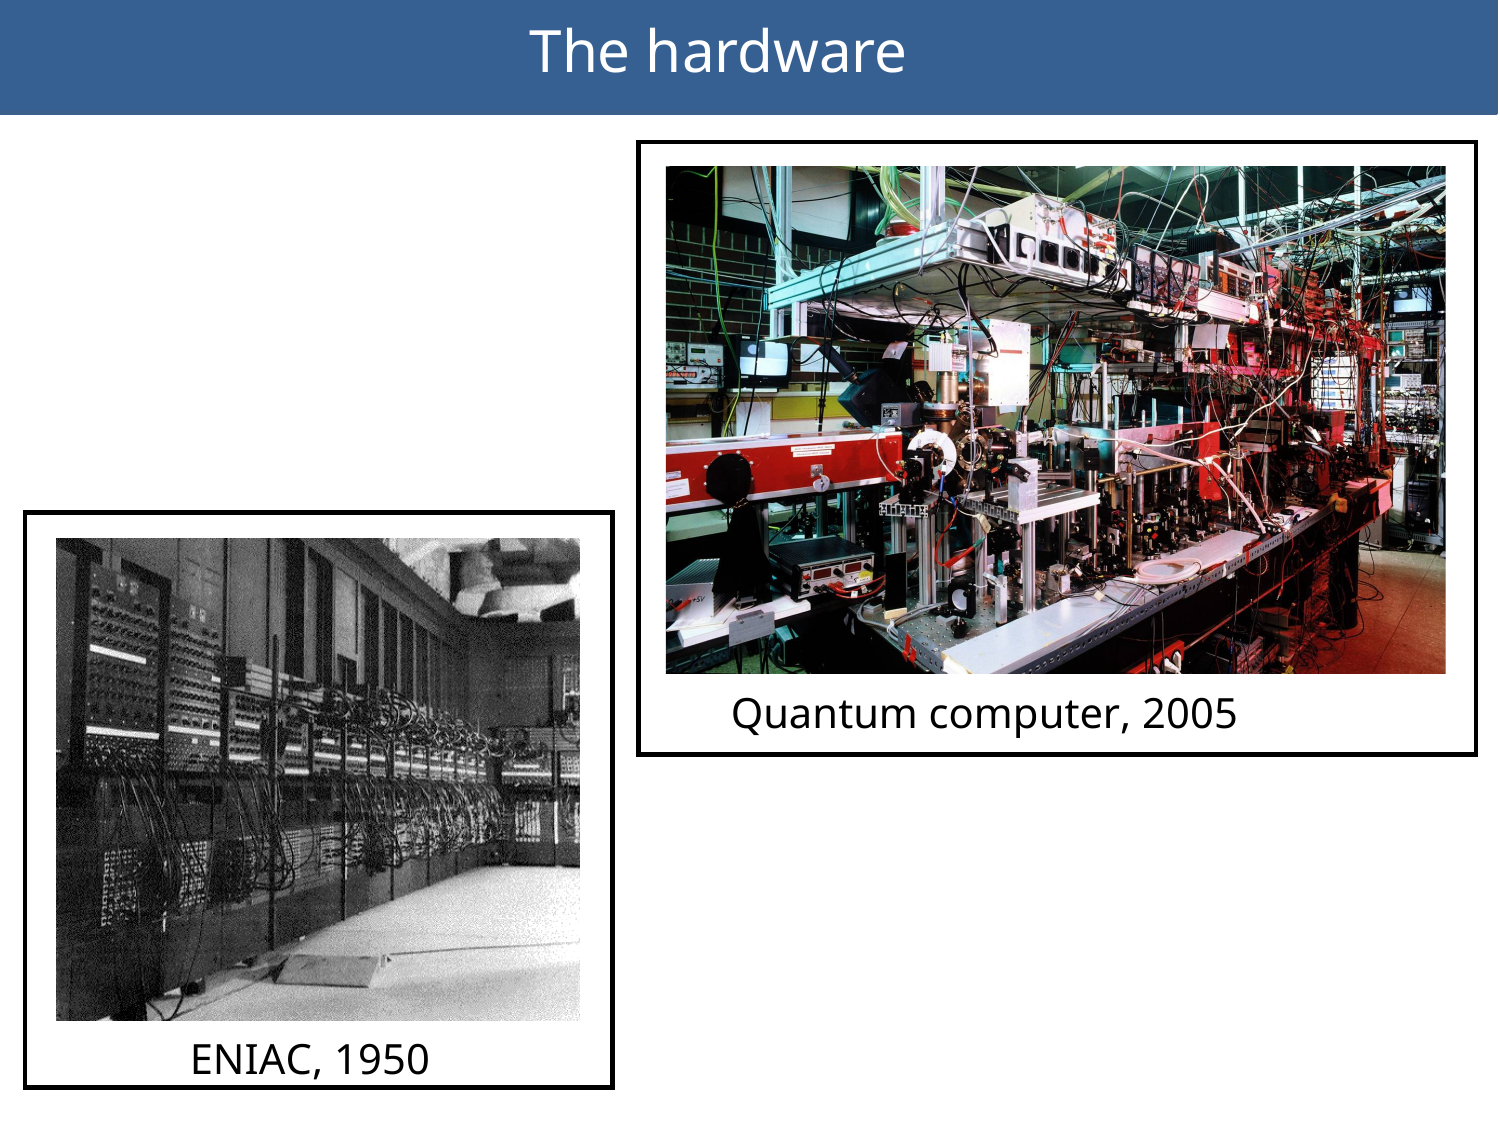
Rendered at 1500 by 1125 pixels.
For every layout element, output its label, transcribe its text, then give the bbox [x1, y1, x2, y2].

picture [56, 538, 580, 1021]
list The hardware [156, 12, 1282, 111]
picture [665, 166, 1446, 674]
text_box [638, 141, 1476, 755]
text_box Quantum computer, 2005 [716, 679, 1254, 745]
text_box ENIAC, 1950 [174, 1025, 446, 1091]
text_box [24, 512, 613, 1088]
